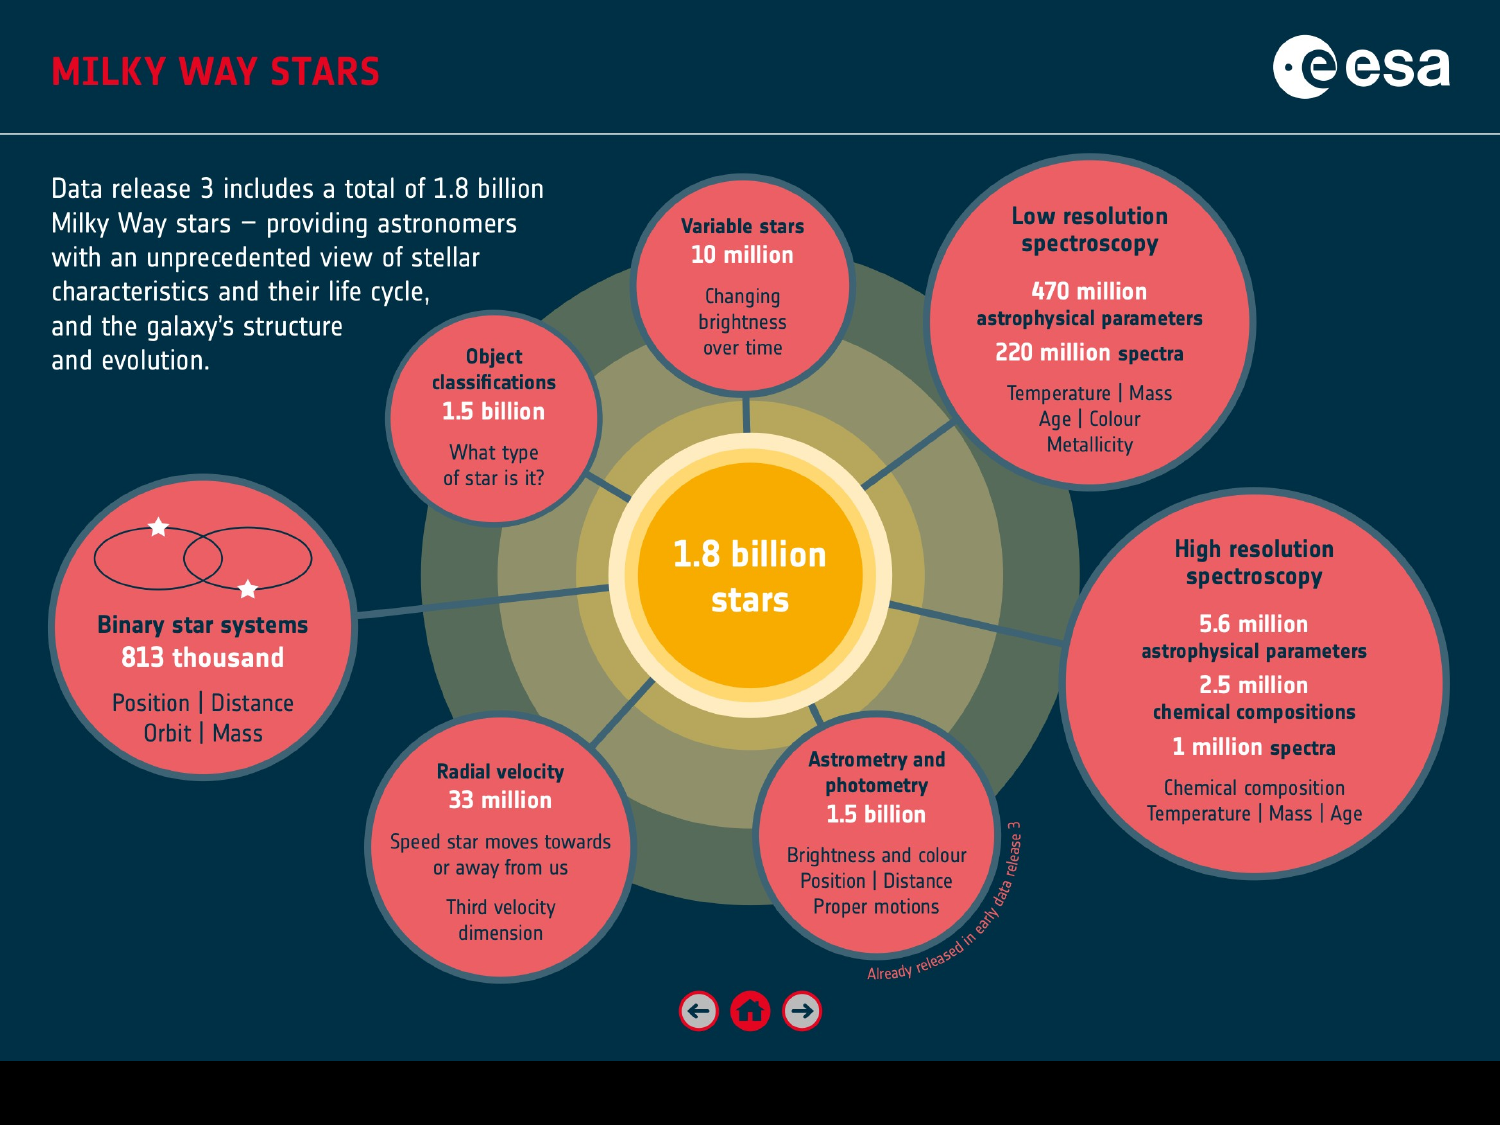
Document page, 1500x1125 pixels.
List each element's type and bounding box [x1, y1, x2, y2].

picture [1008, 822, 1020, 828]
picture [456, 177, 467, 198]
picture [269, 283, 277, 300]
picture [917, 955, 945, 973]
picture [322, 183, 335, 198]
picture [473, 252, 479, 266]
picture [359, 56, 379, 85]
picture [80, 249, 87, 266]
picture [403, 215, 411, 232]
picture [290, 183, 301, 198]
picture [92, 183, 102, 198]
picture [1418, 50, 1449, 86]
picture [121, 183, 132, 199]
picture [52, 355, 62, 369]
picture [276, 178, 286, 199]
picture [486, 218, 495, 233]
picture [1346, 50, 1380, 86]
picture [293, 286, 302, 301]
picture [65, 321, 77, 335]
picture [976, 908, 999, 934]
picture [383, 252, 393, 266]
picture [112, 283, 130, 303]
picture [321, 252, 332, 266]
picture [393, 218, 401, 233]
picture [79, 316, 92, 336]
picture [421, 219, 432, 232]
picture [148, 252, 172, 266]
picture [394, 286, 403, 301]
picture [161, 286, 169, 301]
picture [248, 281, 258, 303]
picture [128, 355, 139, 369]
picture [212, 219, 218, 232]
picture [212, 252, 220, 266]
picture [435, 178, 452, 198]
picture [271, 56, 289, 86]
picture [190, 253, 196, 266]
picture [1383, 50, 1414, 87]
picture [390, 178, 394, 198]
picture [177, 355, 187, 369]
picture [413, 252, 422, 266]
picture [263, 184, 272, 198]
picture [179, 183, 190, 198]
picture [343, 218, 353, 232]
picture [312, 56, 334, 85]
picture [53, 286, 60, 301]
picture [406, 183, 416, 198]
picture [112, 252, 121, 266]
picture [453, 247, 457, 266]
picture [1311, 57, 1336, 81]
picture [1274, 35, 1337, 99]
picture [357, 218, 366, 238]
picture [678, 990, 721, 1032]
picture [202, 177, 214, 198]
picture [147, 321, 158, 341]
picture [155, 219, 166, 238]
picture [1007, 833, 1021, 875]
picture [345, 181, 352, 198]
picture [449, 218, 459, 232]
picture [86, 213, 109, 237]
picture [330, 321, 342, 335]
picture [102, 316, 124, 336]
picture [250, 251, 259, 266]
picture [167, 183, 177, 198]
picture [91, 286, 97, 300]
picture [145, 56, 166, 86]
text_box [0, 1061, 1500, 1125]
picture [313, 286, 319, 301]
picture [300, 247, 309, 266]
picture [180, 321, 191, 335]
picture [82, 181, 90, 198]
picture [53, 55, 80, 86]
picture [102, 55, 141, 86]
picture [292, 56, 312, 85]
picture [434, 251, 444, 266]
picture [323, 212, 334, 233]
picture [179, 56, 216, 86]
picture [342, 280, 349, 300]
picture [188, 286, 209, 302]
picture [499, 219, 504, 232]
picture [52, 251, 72, 266]
picture [268, 219, 278, 237]
picture [424, 249, 432, 266]
picture [478, 177, 490, 199]
picture [519, 183, 542, 199]
picture [256, 178, 260, 197]
picture [419, 177, 425, 197]
picture [141, 350, 146, 369]
picture [413, 219, 419, 234]
picture [189, 215, 196, 233]
picture [867, 964, 911, 980]
picture [282, 218, 288, 232]
picture [52, 212, 71, 232]
picture [341, 252, 351, 266]
picture [177, 218, 186, 233]
picture [309, 321, 320, 335]
picture [224, 320, 235, 336]
picture [462, 217, 483, 232]
picture [994, 881, 1011, 906]
picture [219, 286, 229, 300]
picture [245, 183, 252, 198]
picture [944, 942, 963, 960]
picture [324, 320, 329, 335]
picture [336, 56, 357, 86]
picture [279, 281, 290, 300]
picture [232, 183, 243, 197]
picture [66, 355, 76, 369]
picture [242, 220, 255, 224]
picture [215, 55, 237, 86]
picture [53, 177, 65, 198]
picture [232, 286, 244, 300]
picture [287, 252, 296, 266]
picture [80, 350, 91, 369]
picture [192, 320, 216, 340]
picture [77, 286, 87, 300]
picture [89, 247, 100, 266]
picture [98, 286, 109, 301]
picture [412, 286, 422, 301]
picture [303, 183, 313, 199]
picture [126, 321, 136, 336]
picture [300, 318, 307, 335]
picture [64, 281, 75, 301]
picture [222, 247, 247, 266]
picture [277, 249, 284, 266]
picture [141, 183, 151, 198]
picture [144, 286, 152, 301]
picture [53, 321, 62, 336]
picture [379, 218, 389, 233]
picture [162, 352, 169, 369]
picture [460, 251, 469, 266]
picture [350, 286, 361, 300]
picture [276, 321, 298, 335]
picture [69, 183, 78, 199]
picture [256, 318, 264, 335]
picture [244, 321, 254, 336]
picture [237, 55, 258, 85]
picture [49, 154, 1449, 983]
picture [177, 252, 186, 272]
picture [83, 55, 99, 86]
picture [220, 218, 232, 233]
picture [198, 218, 208, 233]
picture [149, 355, 159, 369]
picture [781, 990, 824, 1032]
picture [143, 218, 152, 234]
picture [154, 183, 166, 199]
picture [132, 286, 142, 302]
picture [371, 286, 393, 306]
picture [263, 252, 273, 266]
picture [126, 252, 136, 266]
picture [114, 183, 119, 197]
picture [103, 355, 126, 369]
picture [161, 321, 171, 335]
picture [198, 253, 208, 266]
picture [377, 183, 387, 199]
picture [172, 283, 179, 300]
picture [396, 247, 402, 266]
picture [963, 934, 975, 945]
picture [505, 218, 516, 233]
picture [289, 217, 313, 233]
picture [352, 251, 372, 266]
picture [191, 355, 202, 369]
picture [119, 213, 142, 234]
picture [355, 183, 365, 199]
picture [266, 321, 273, 335]
picture [729, 989, 771, 1032]
picture [436, 218, 447, 233]
picture [367, 181, 375, 199]
